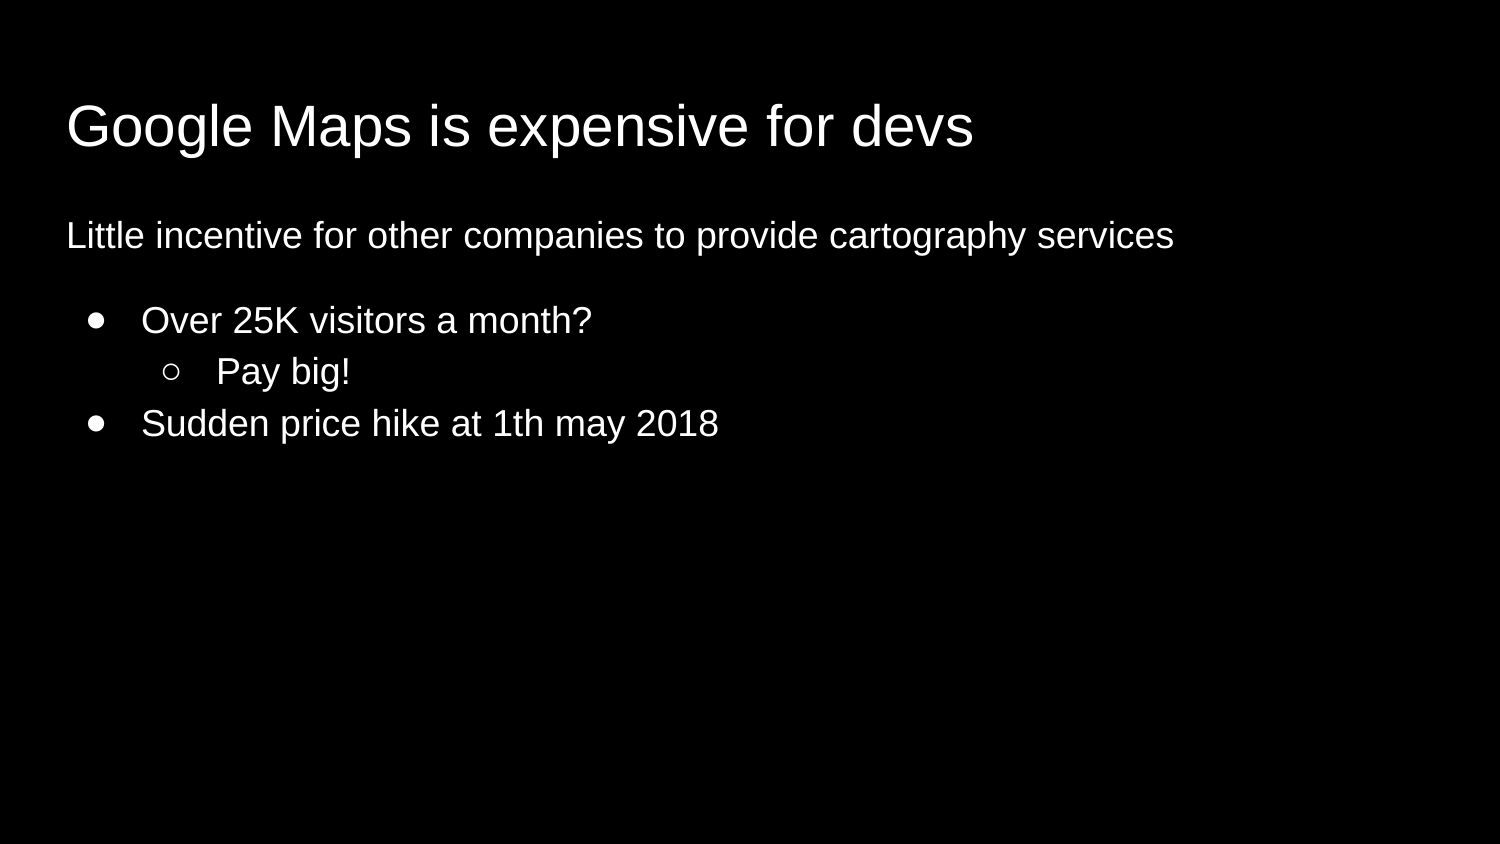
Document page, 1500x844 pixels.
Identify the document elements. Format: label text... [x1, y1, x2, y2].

title Google Maps is expensive for devs [51, 72, 1449, 167]
list Little incentive for other companies to provide cartography services Over 25K visitors a month? Pay big! Sudden price hike at 1th may 2018 [51, 189, 1449, 750]
